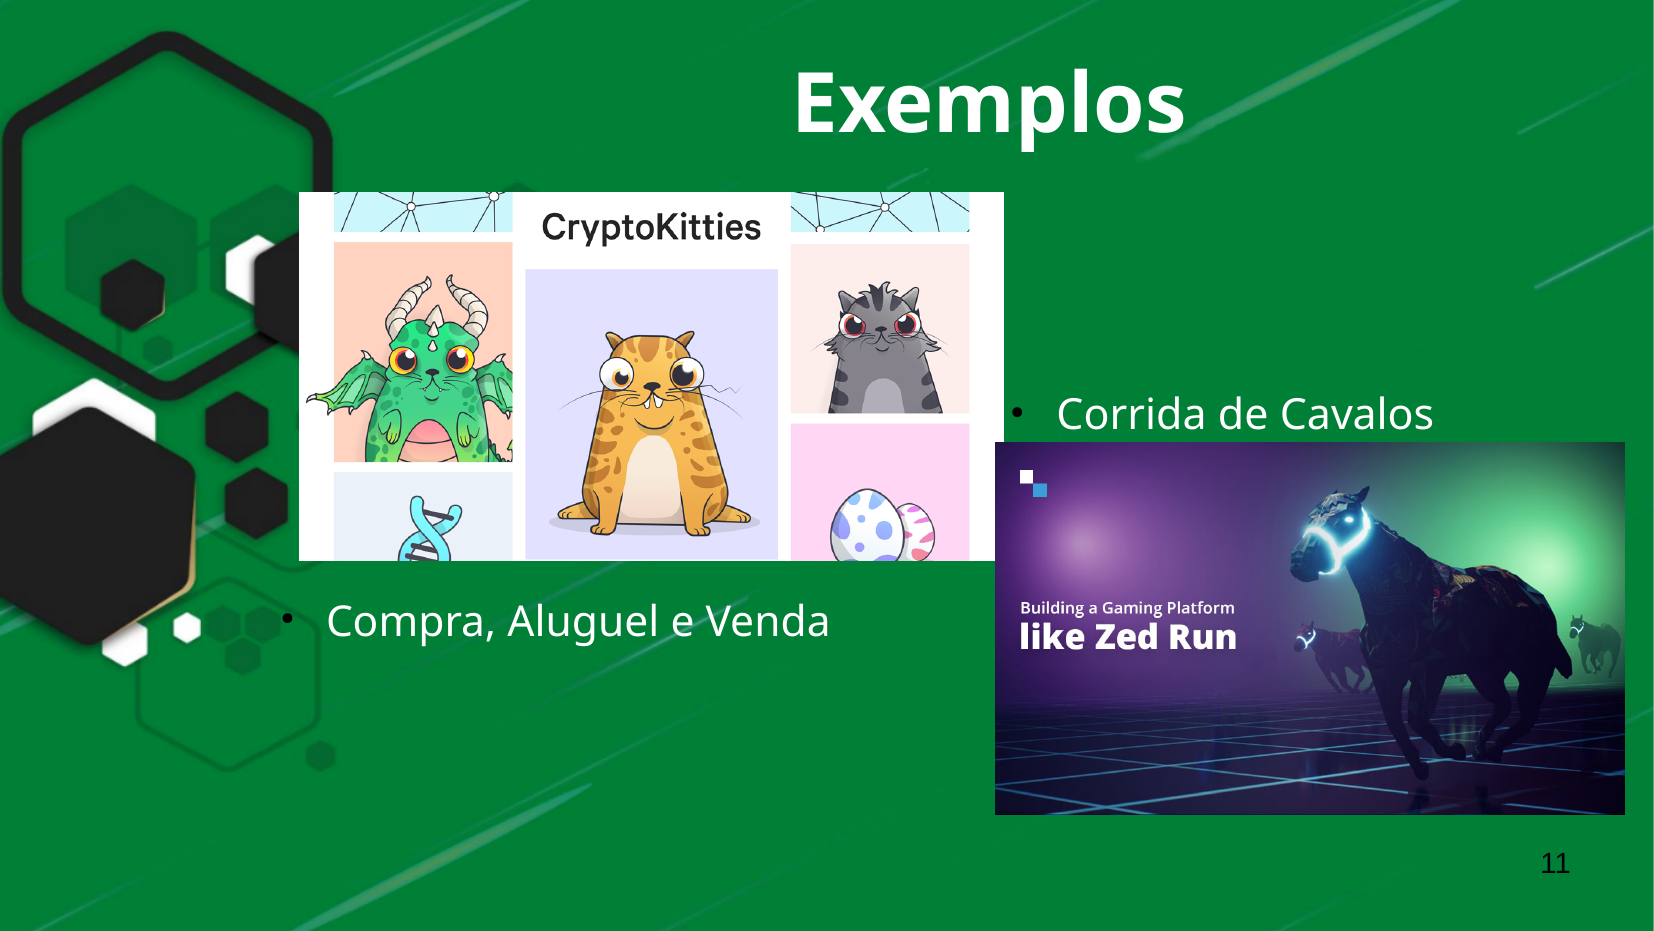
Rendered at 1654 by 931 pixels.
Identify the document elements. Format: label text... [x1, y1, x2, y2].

picture [0, 0, 1654, 931]
list Compra, Aluguel e Venda [265, 590, 916, 650]
title Exemplos [324, 23, 1654, 178]
list Corrida de Cavalos [995, 383, 1557, 443]
